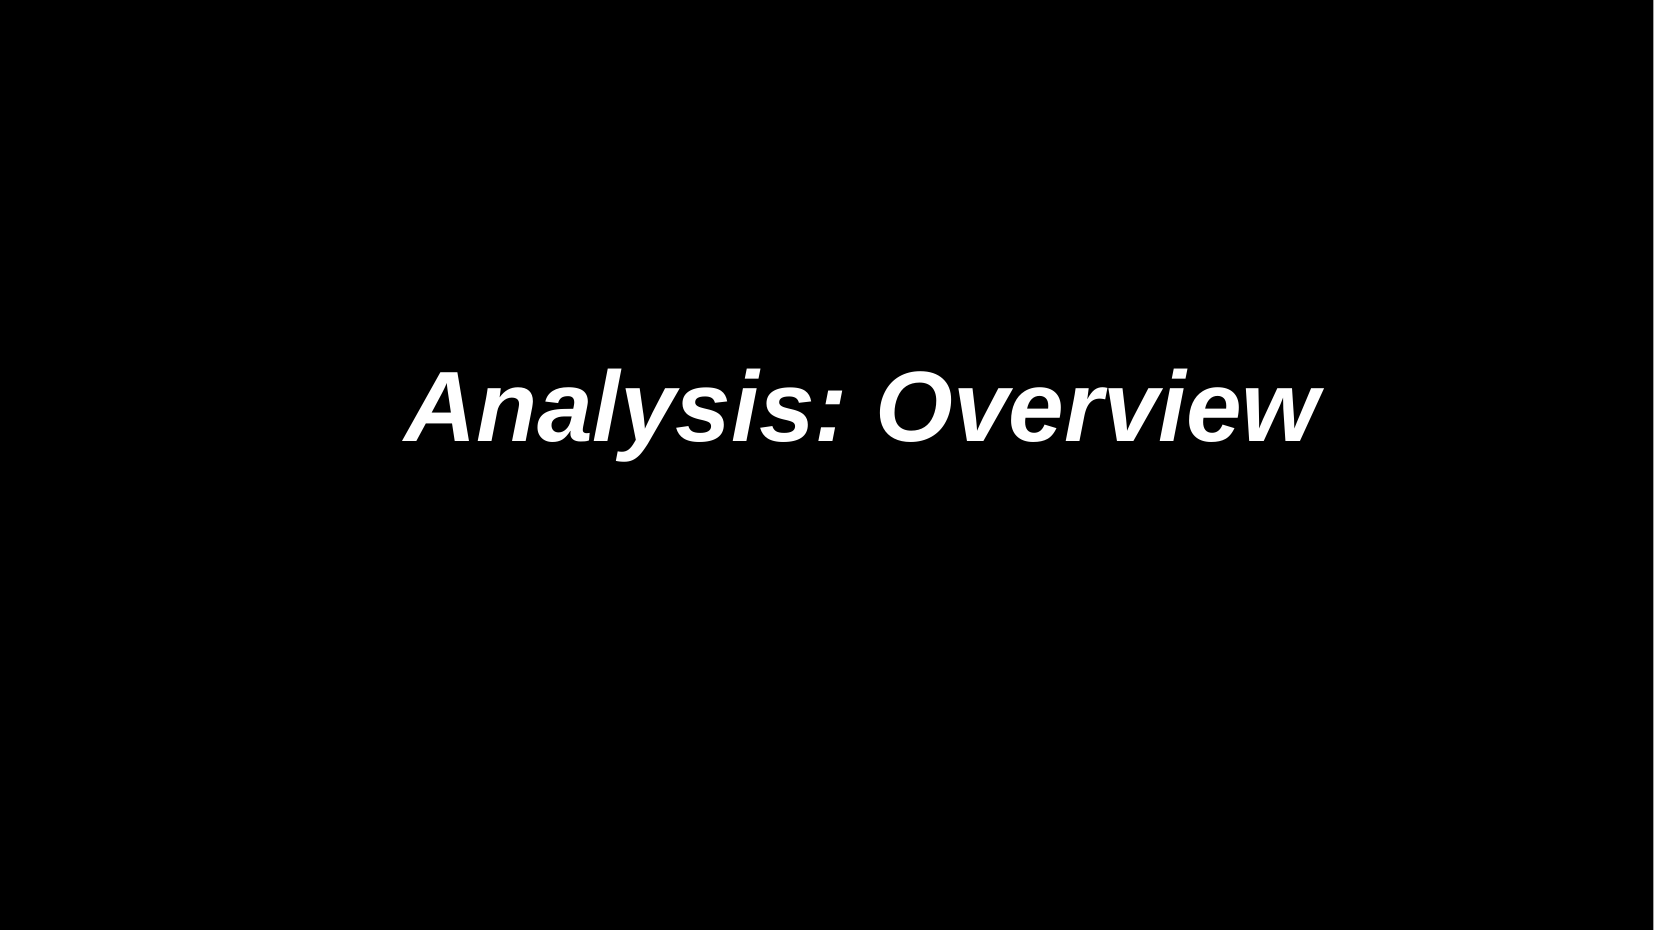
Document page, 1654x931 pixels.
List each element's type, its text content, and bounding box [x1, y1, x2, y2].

list Analysis: Overview [82, 217, 1571, 758]
